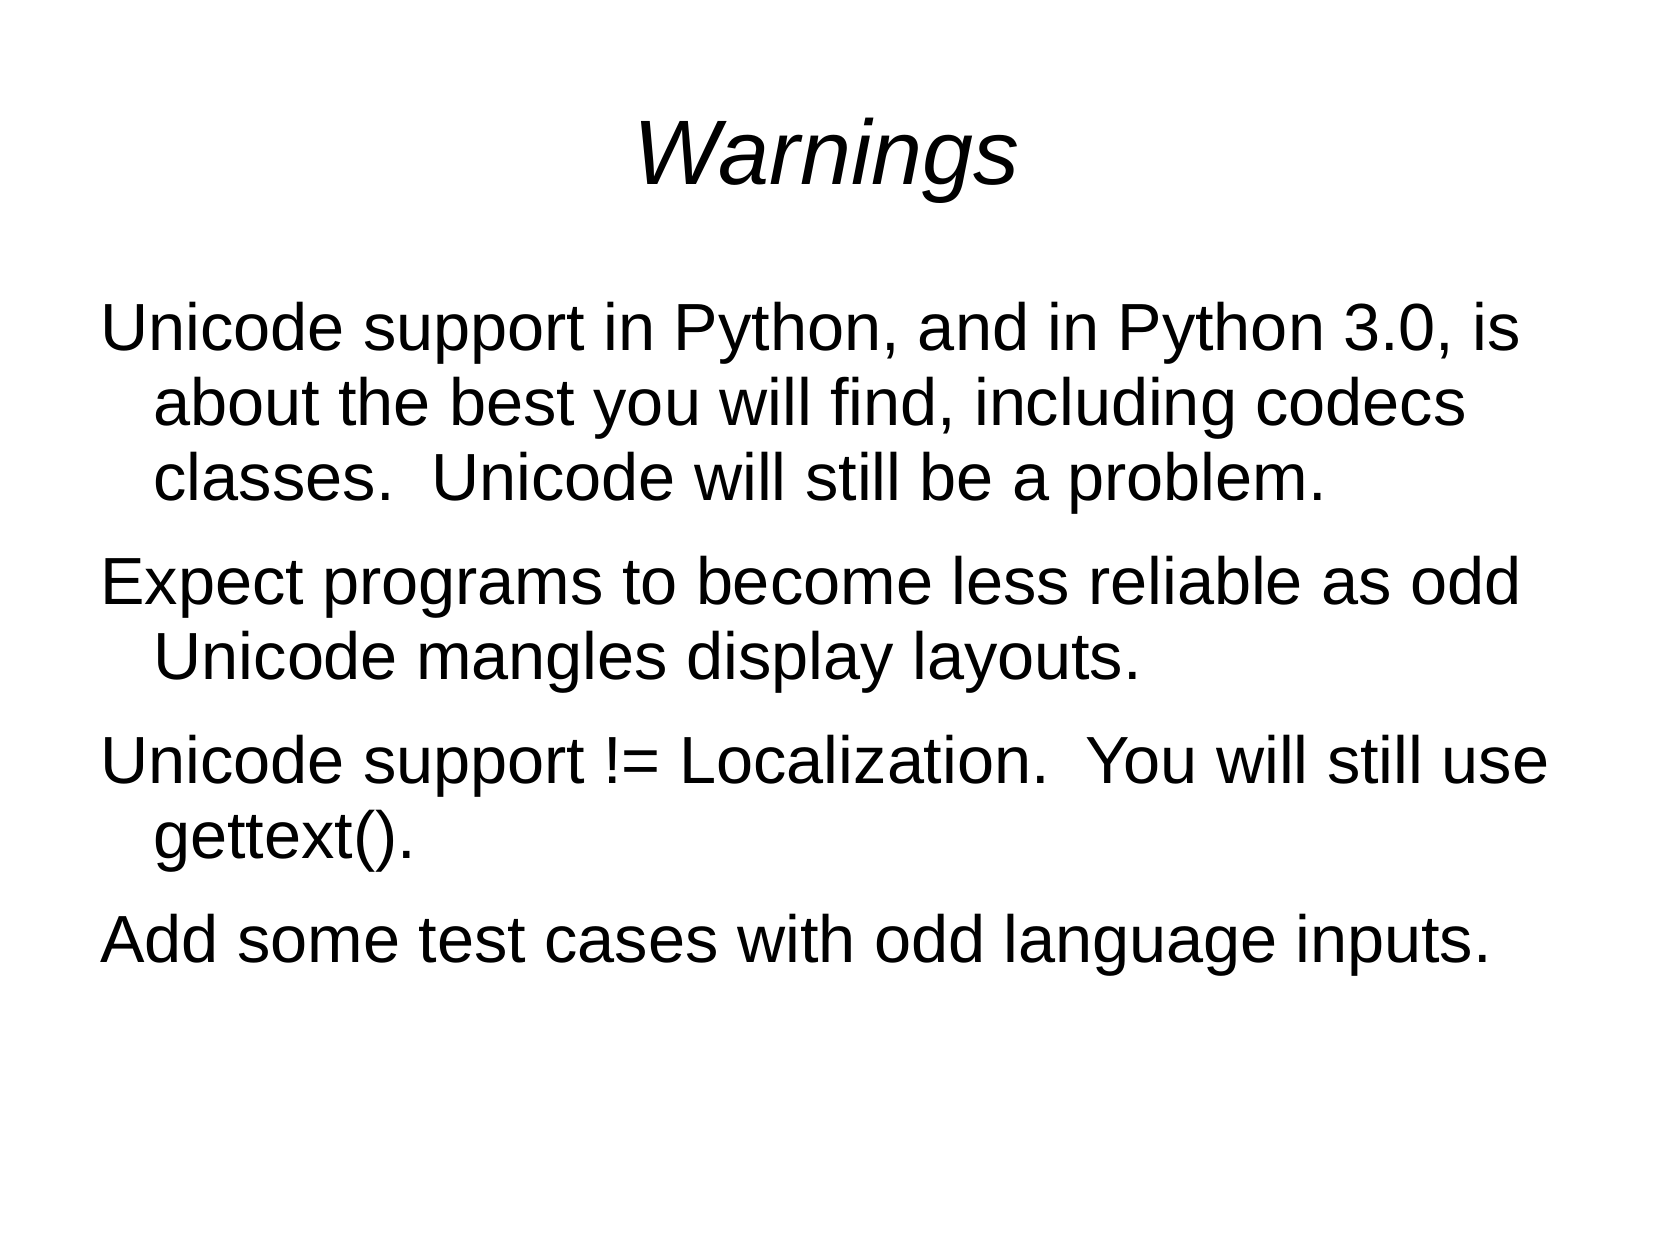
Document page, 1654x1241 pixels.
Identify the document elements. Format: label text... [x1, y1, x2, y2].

title Warnings [82, 56, 1571, 250]
list Unicode support in Python, and in Python 3.0, is about the best you will find, including codecs classes. Unicode will still be a problem. Expect programs to become less reliable as odd Unicode mangles display layouts. Unicode support != Localization. You will still use gettext(). Add some test cases with odd language inputs. [82, 290, 1571, 1174]
